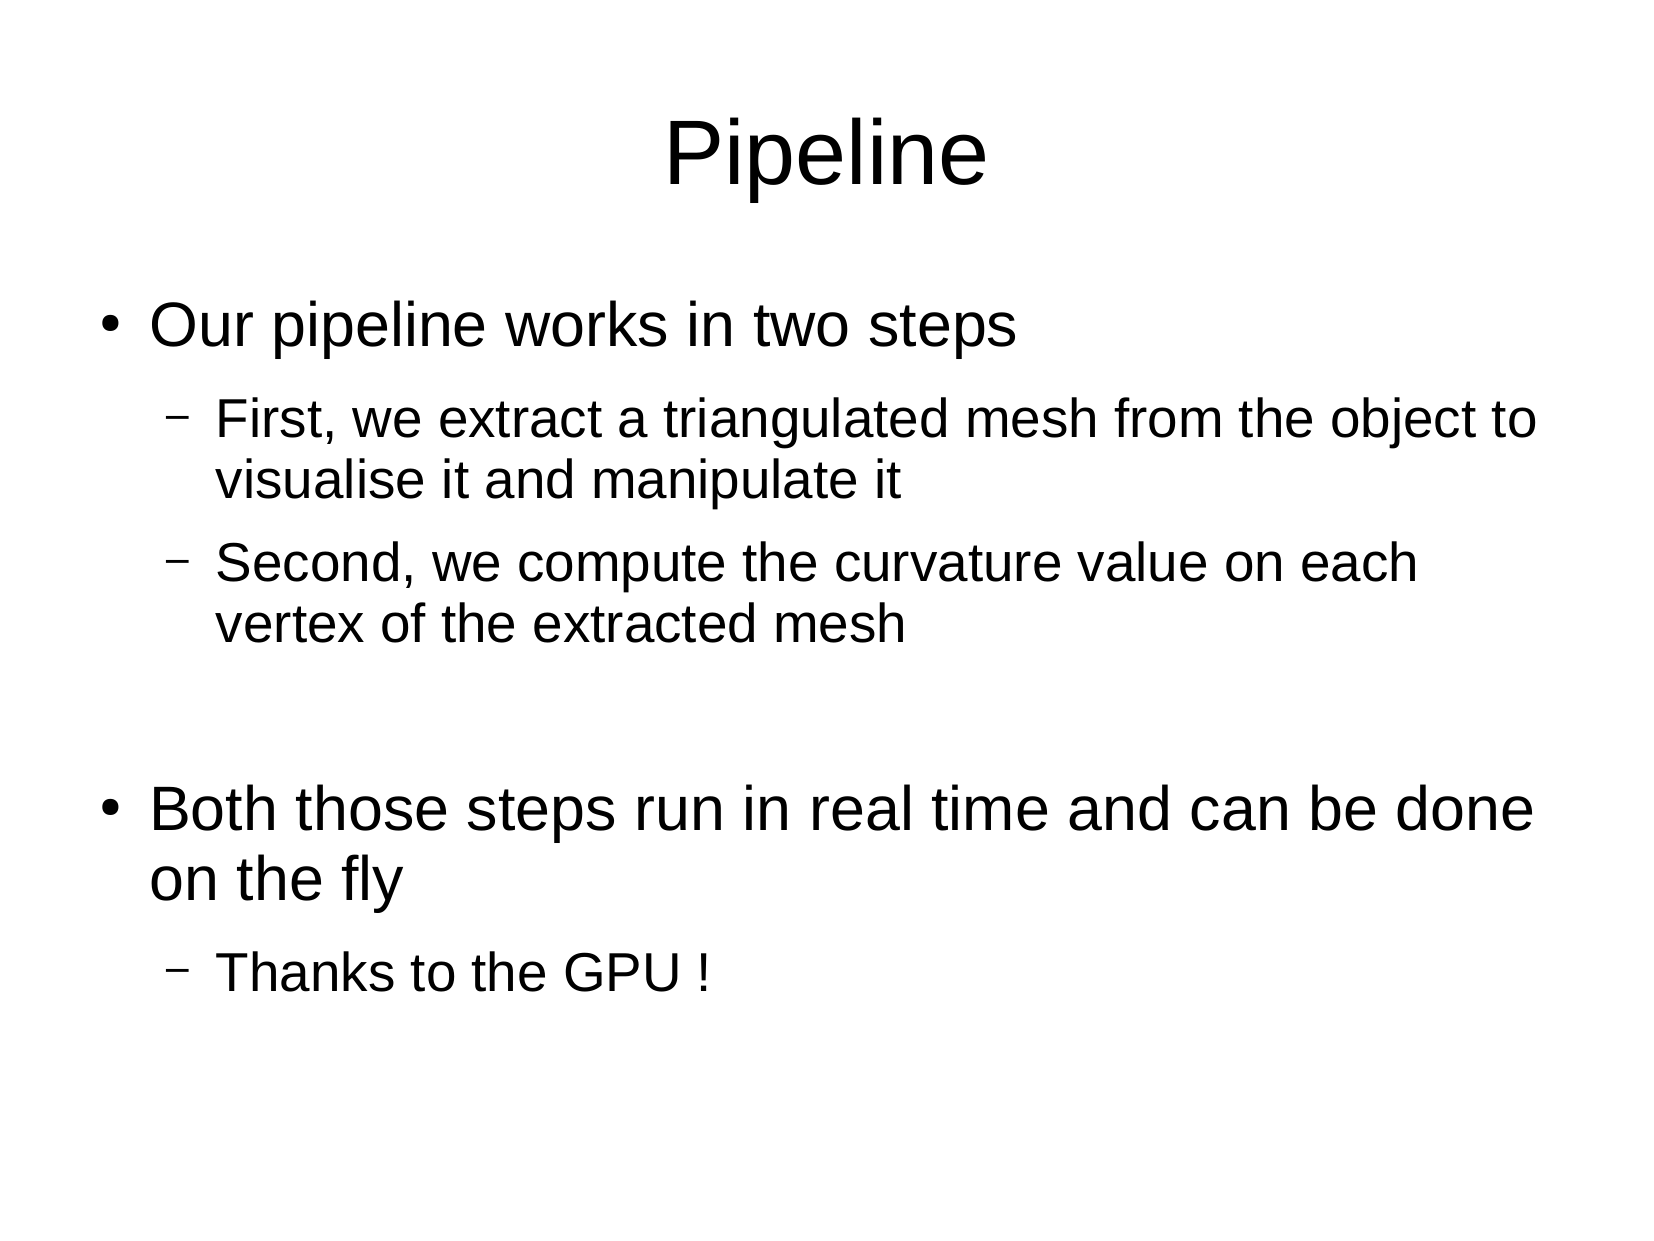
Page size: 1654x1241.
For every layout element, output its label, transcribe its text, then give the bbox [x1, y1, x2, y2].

title Pipeline [82, 49, 1571, 257]
list Our pipeline works in two steps First, we extract a triangulated mesh from the object to visualise it and manipulate it Second, we compute the curvature value on each vertex of the extracted mesh Both those steps run in real time and can be done on the fly Thanks to the GPU ! [82, 290, 1571, 1010]
